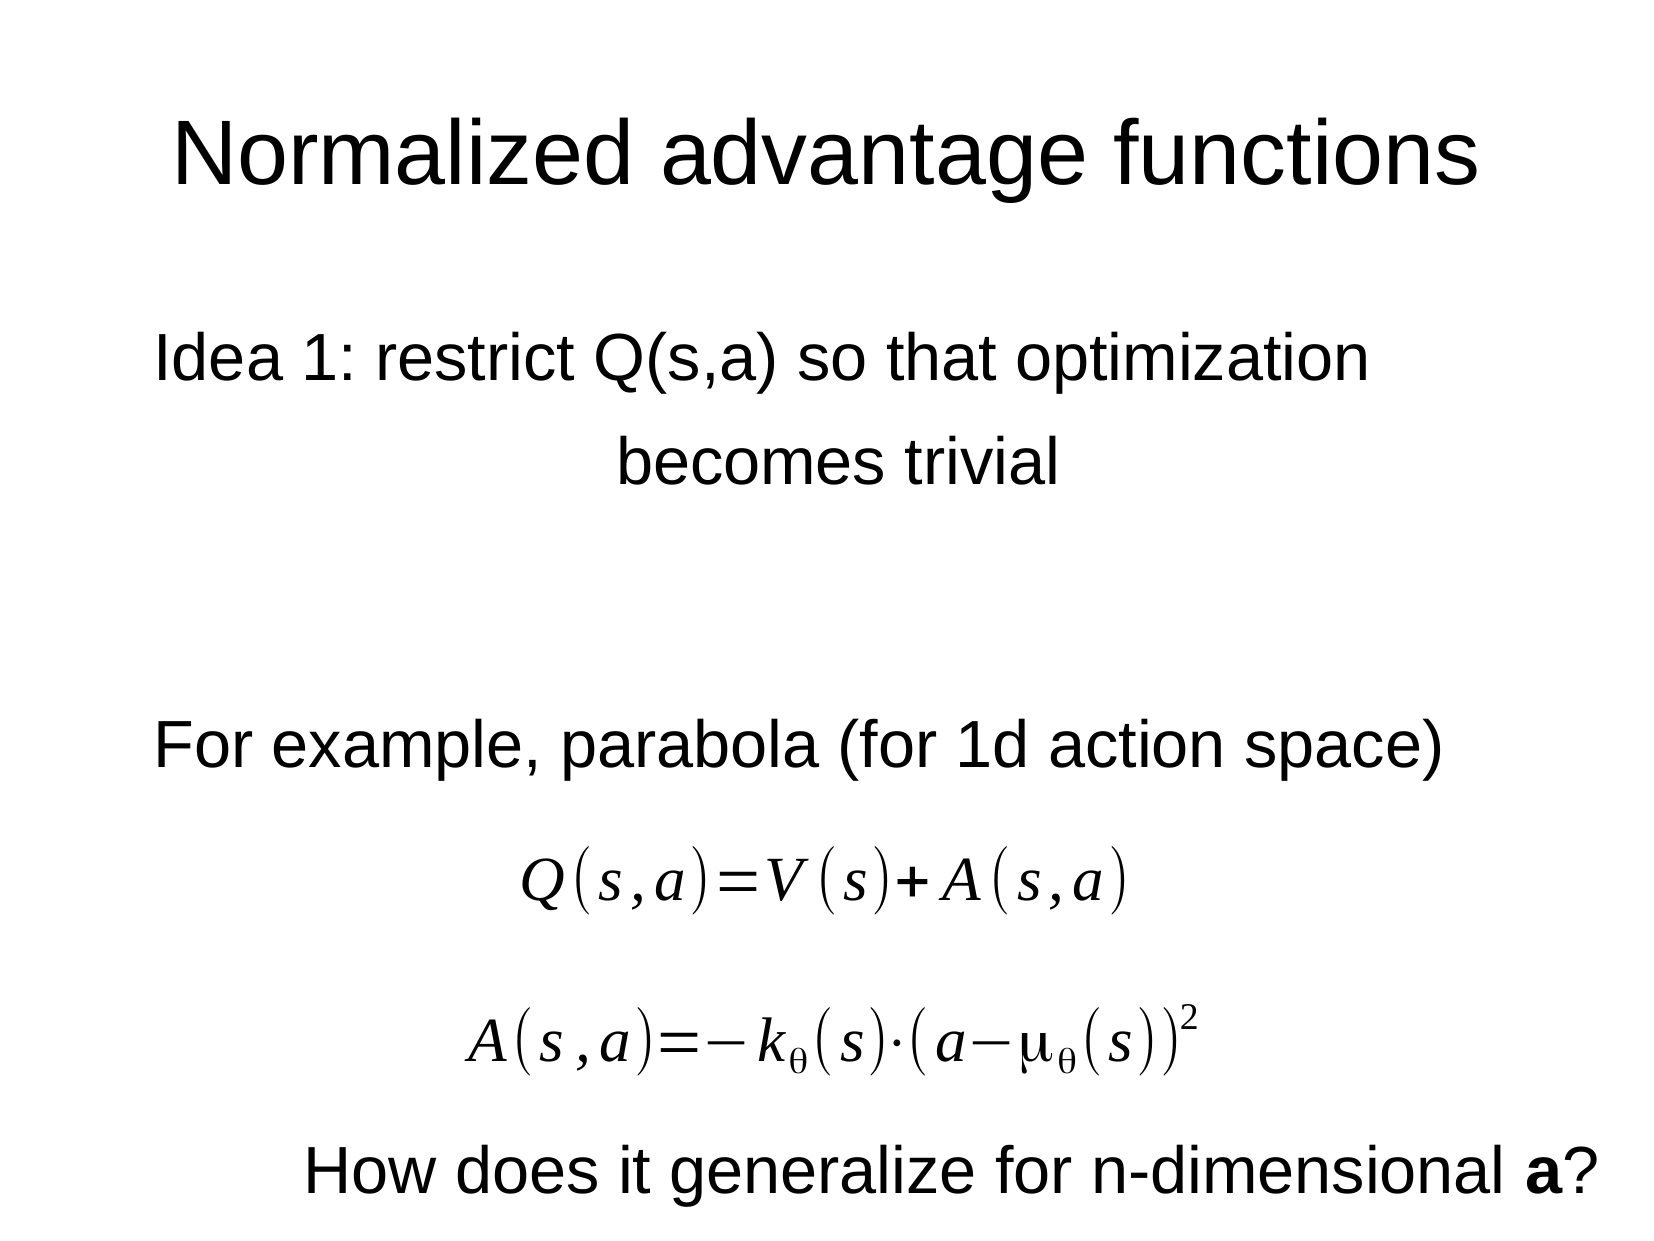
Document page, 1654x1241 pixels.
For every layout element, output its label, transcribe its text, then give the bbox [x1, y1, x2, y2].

title Normalized advantage functions [82, 49, 1571, 257]
list Idea 1: restrict Q(s,a) so that optimization becomes trivial For example, parabola (for 1d action space) [82, 319, 1571, 1185]
chart [504, 840, 1146, 917]
chart [445, 994, 1215, 1079]
text_box How does it generalize for n-dimensional a? [288, 1125, 1620, 1216]
